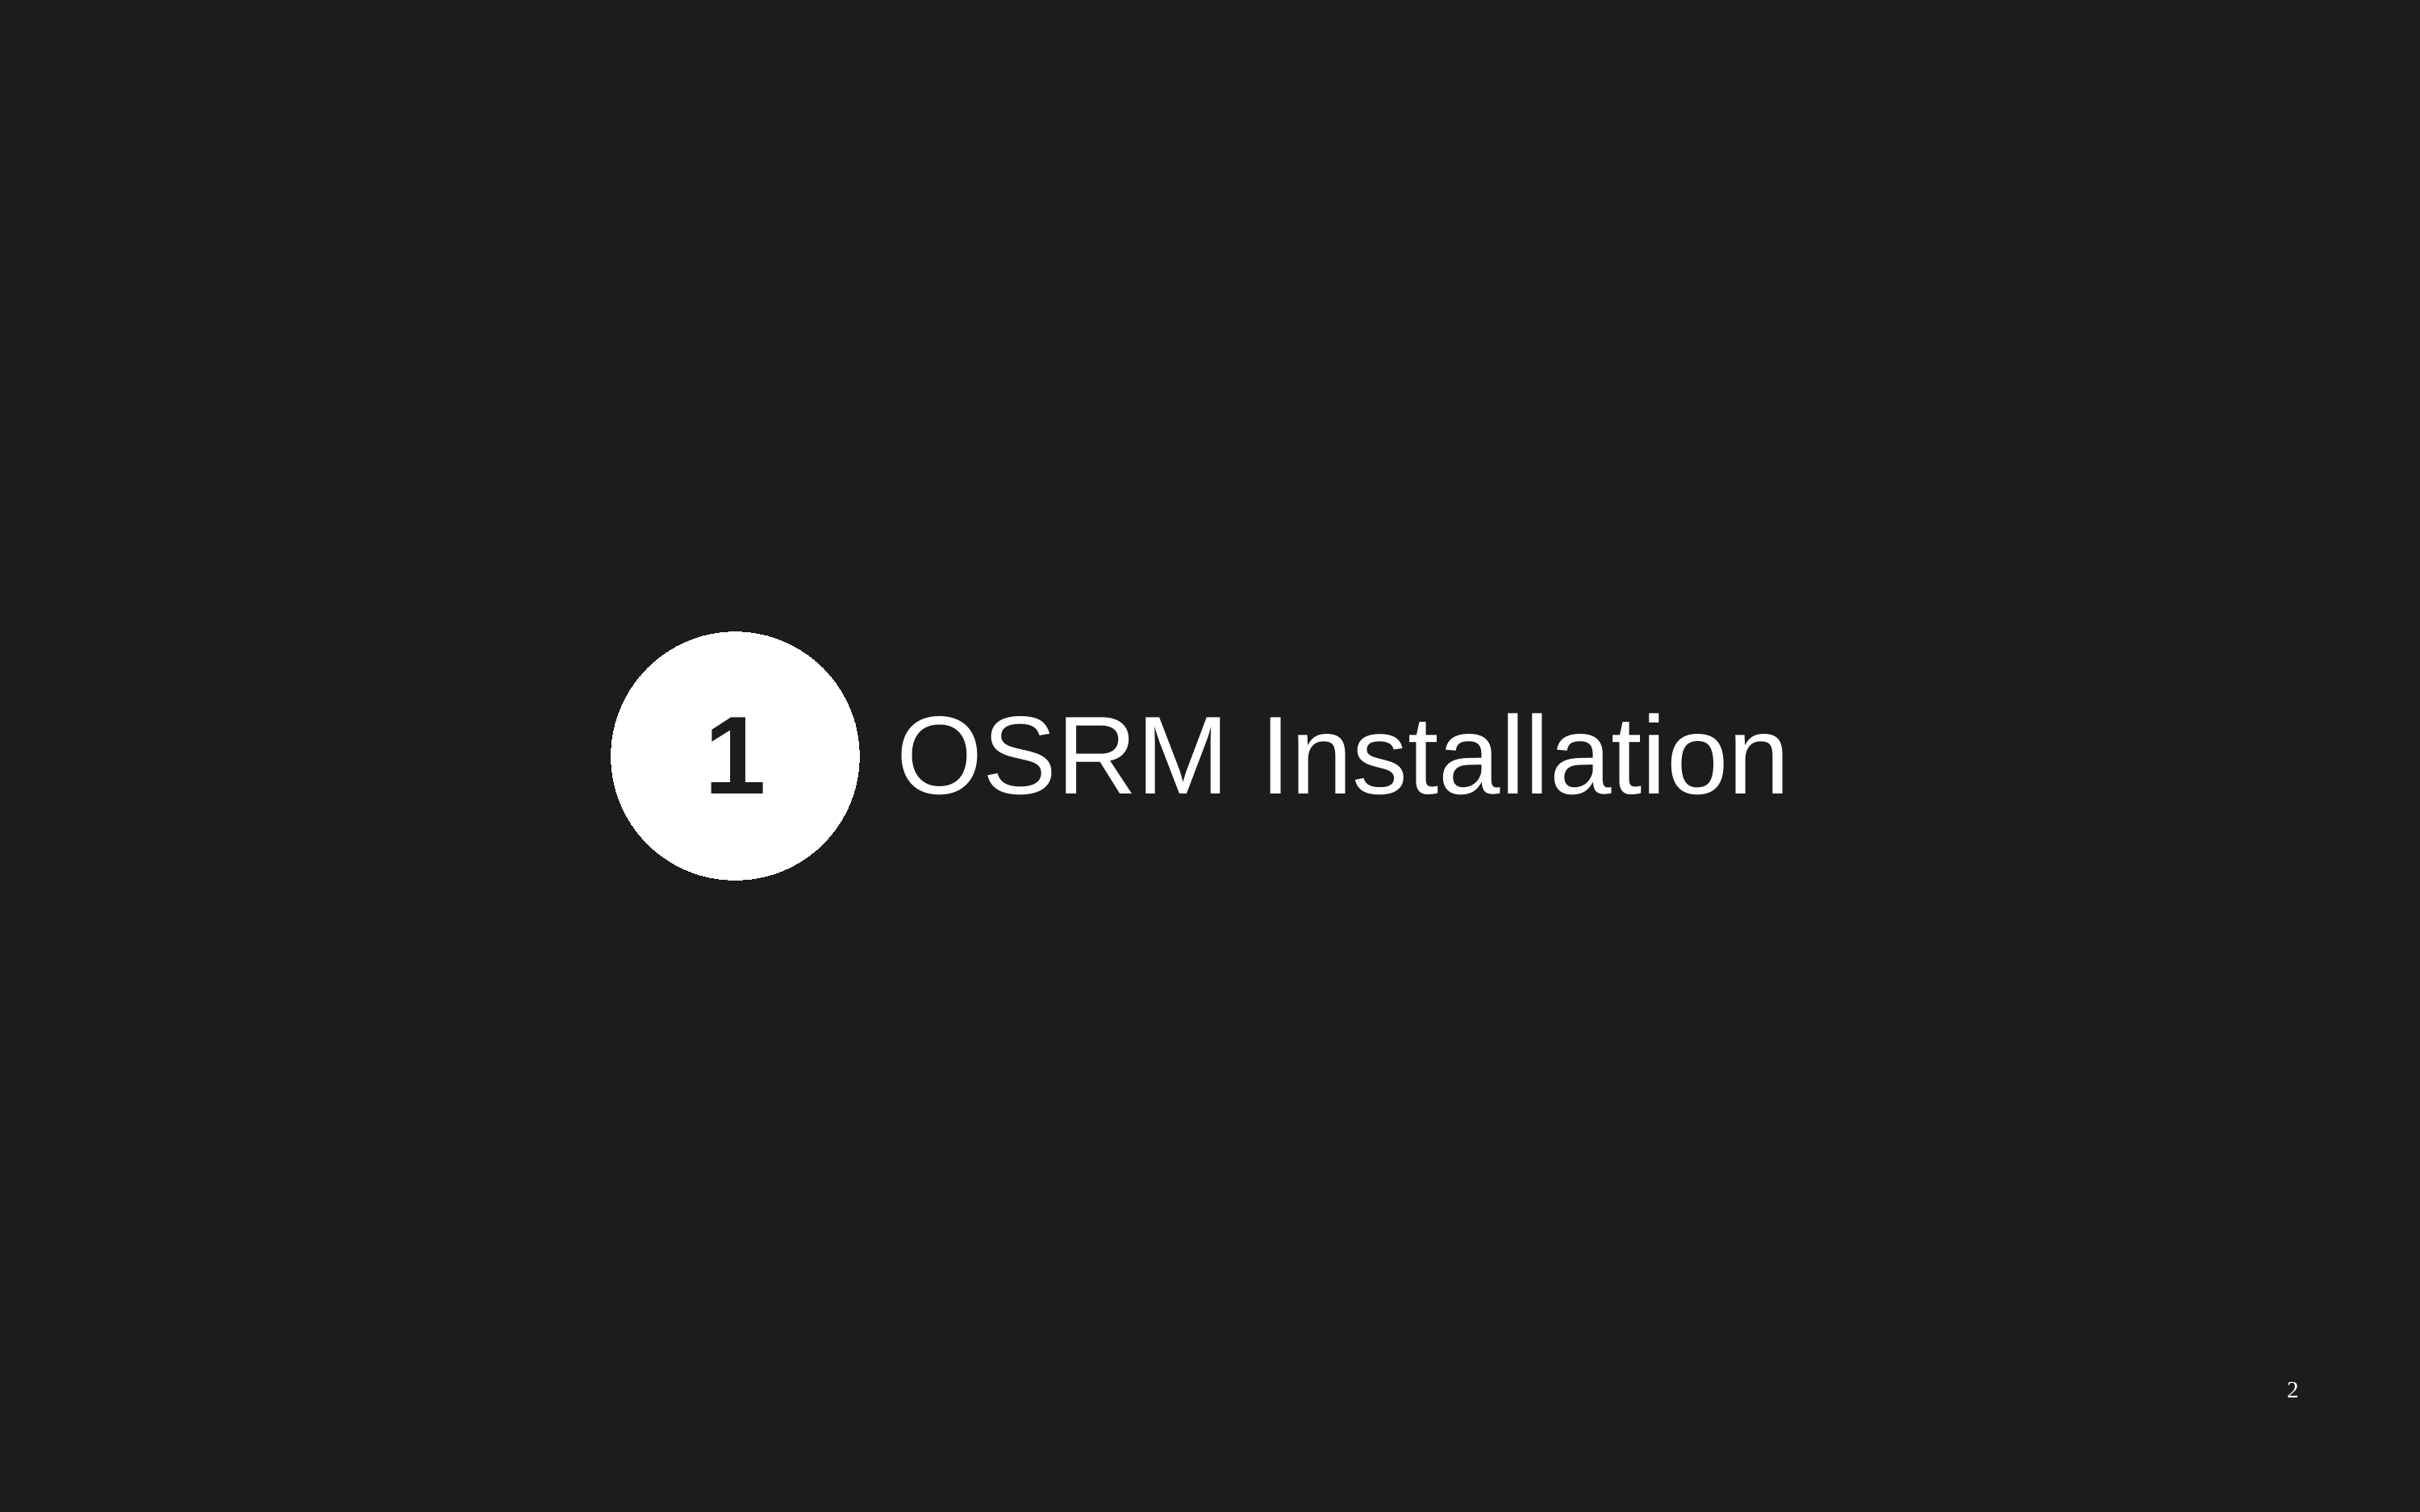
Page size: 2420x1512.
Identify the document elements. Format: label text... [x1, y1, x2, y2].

text_box 1 [611, 631, 860, 881]
text_box OSRM Installation [885, 661, 1809, 851]
